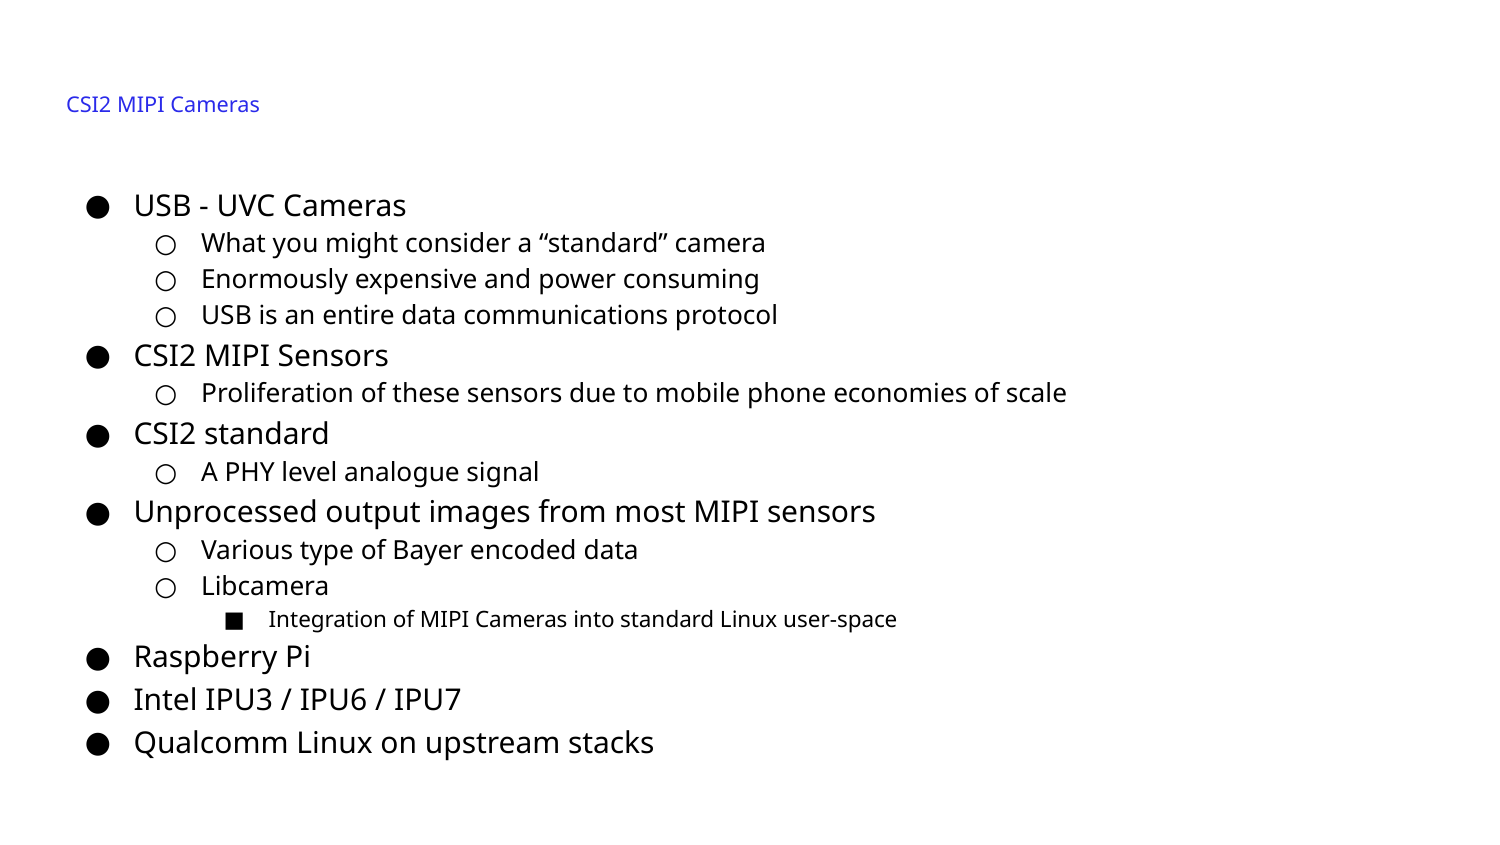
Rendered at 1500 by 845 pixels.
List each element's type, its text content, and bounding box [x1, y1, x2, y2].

title CSI2 MIPI Cameras [51, 73, 1449, 167]
list USB - UVC Cameras What you might consider a “standard” camera Enormously expensive and power consuming USB is an entire data communications protocol CSI2 MIPI Sensors Proliferation of these sensors due to mobile phone economies of scale CSI2 standard A PHY level analogue signal Unprocessed output images from most MIPI sensors Various type of Bayer encoded data Libcamera Integration of MIPI Cameras into standard Linux user-space Raspberry Pi Intel IPU3 / IPU6 / IPU7 Qualcomm Linux on upstream stacks [51, 167, 1449, 778]
